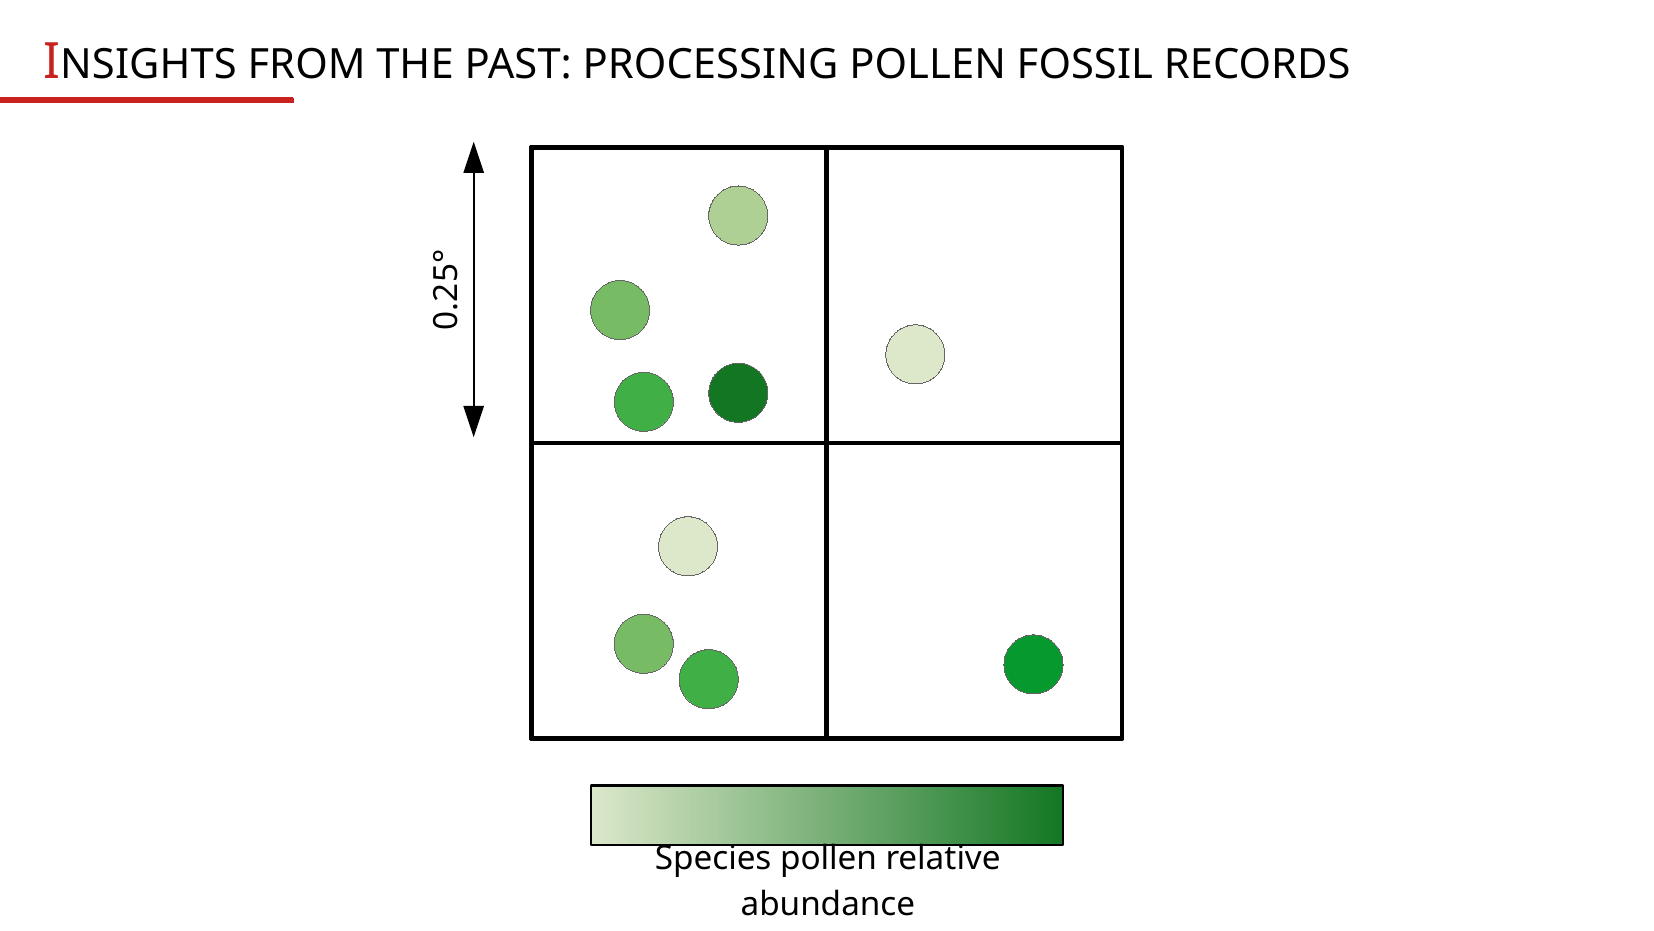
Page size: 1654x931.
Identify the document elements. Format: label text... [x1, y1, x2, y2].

text_box [658, 516, 718, 576]
text_box [614, 372, 674, 432]
text_box 0.25° [414, 171, 475, 408]
text_box [708, 363, 768, 423]
text_box [590, 785, 1063, 845]
text_box [708, 185, 768, 246]
text_box INSIGHTS FROM THE PAST: PROCESSING POLLEN FOSSIL RECORDS [28, 0, 1623, 119]
text_box [885, 324, 945, 384]
text_box [590, 280, 650, 340]
text_box Species pollen relative abundance [591, 849, 1065, 910]
text_box [614, 614, 674, 674]
text_box [679, 649, 739, 709]
text_box [1003, 634, 1064, 694]
